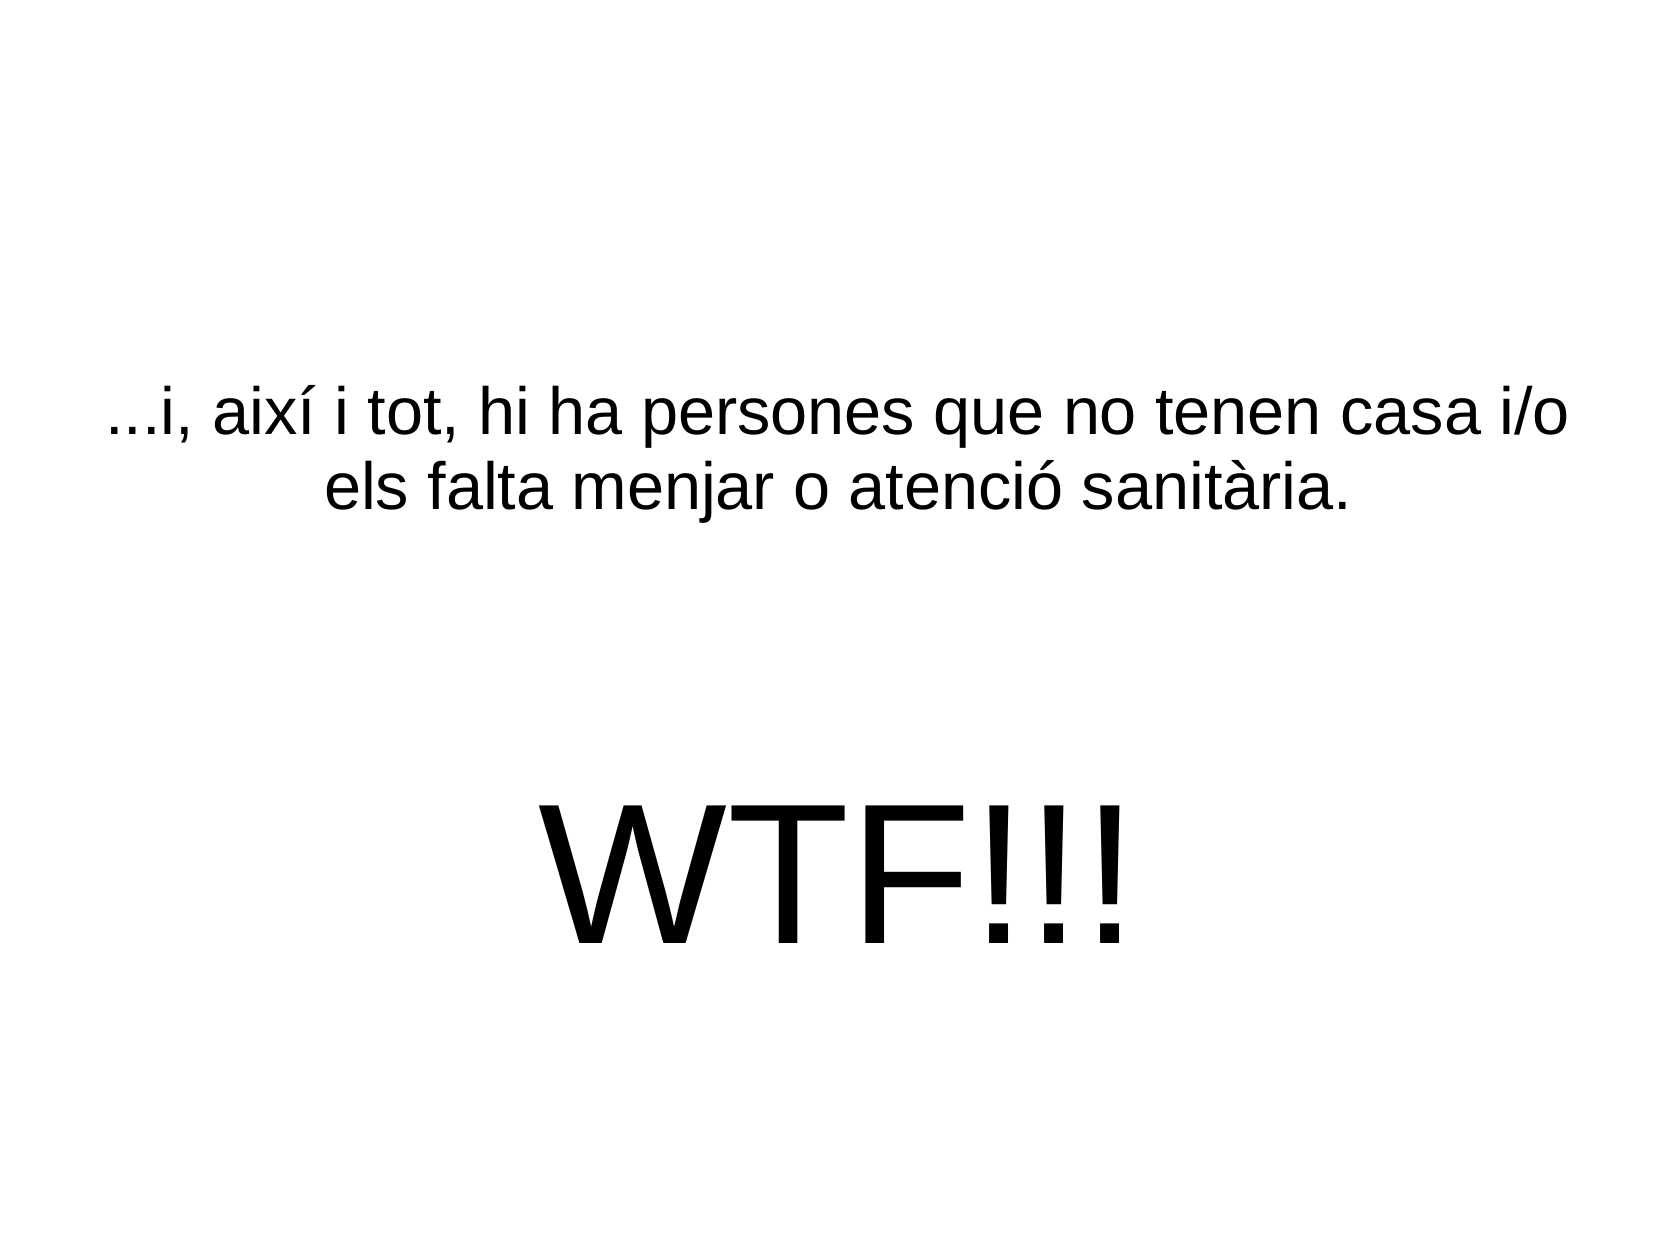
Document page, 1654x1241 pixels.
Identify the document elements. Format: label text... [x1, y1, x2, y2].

text_box WTF!!! [94, 708, 1583, 1040]
subtitle ...i, així i tot, hi ha persones que no tenen casa i/o els falta menjar o atenció sanitària. [94, 283, 1583, 615]
